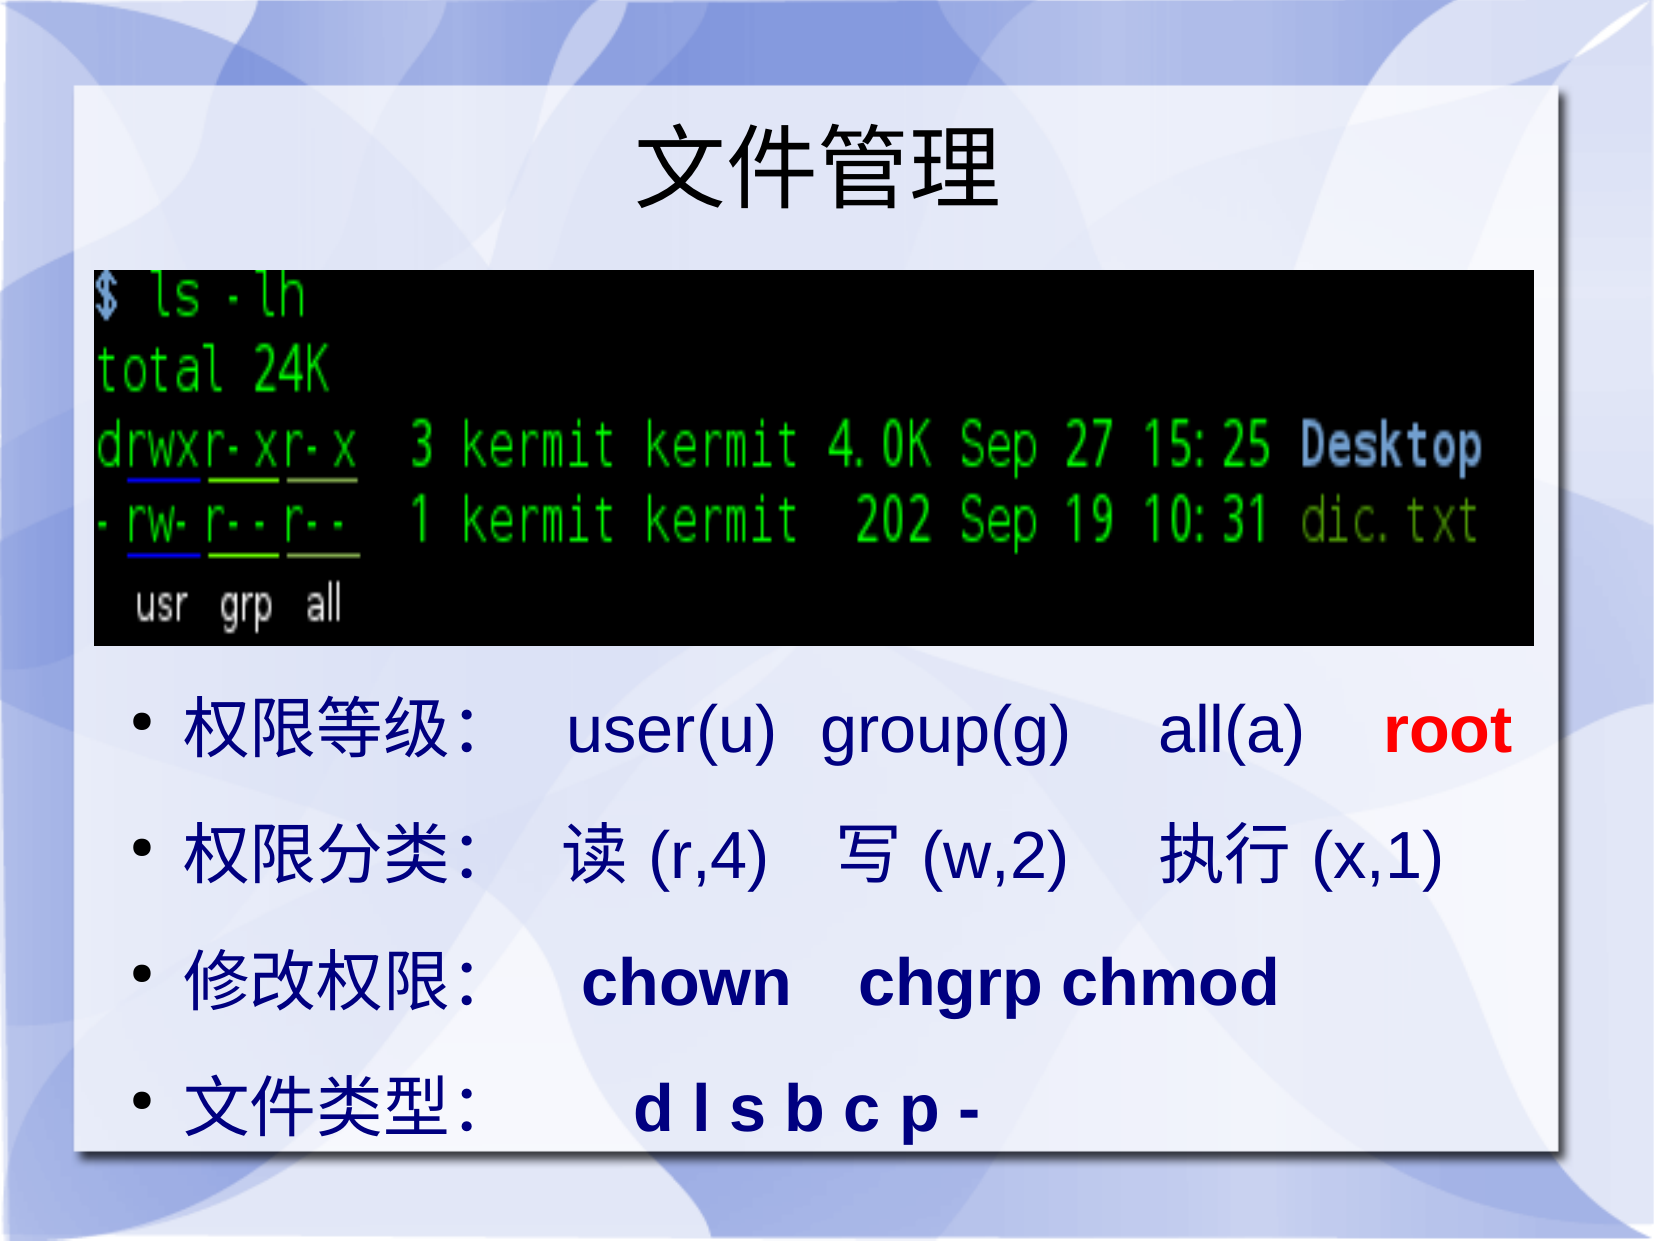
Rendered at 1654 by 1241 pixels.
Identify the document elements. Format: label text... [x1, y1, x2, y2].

list 权限等级： user(u) group(g) all(a) root 权限分类： 读(r,4) 写(w,2) 执行(x,1) 修改权限： chown chgrp chmod 文件类型： d l s b c p - [112, 675, 1538, 1126]
picture [0, 0, 1654, 1241]
title 文件管理 [82, 98, 1554, 226]
